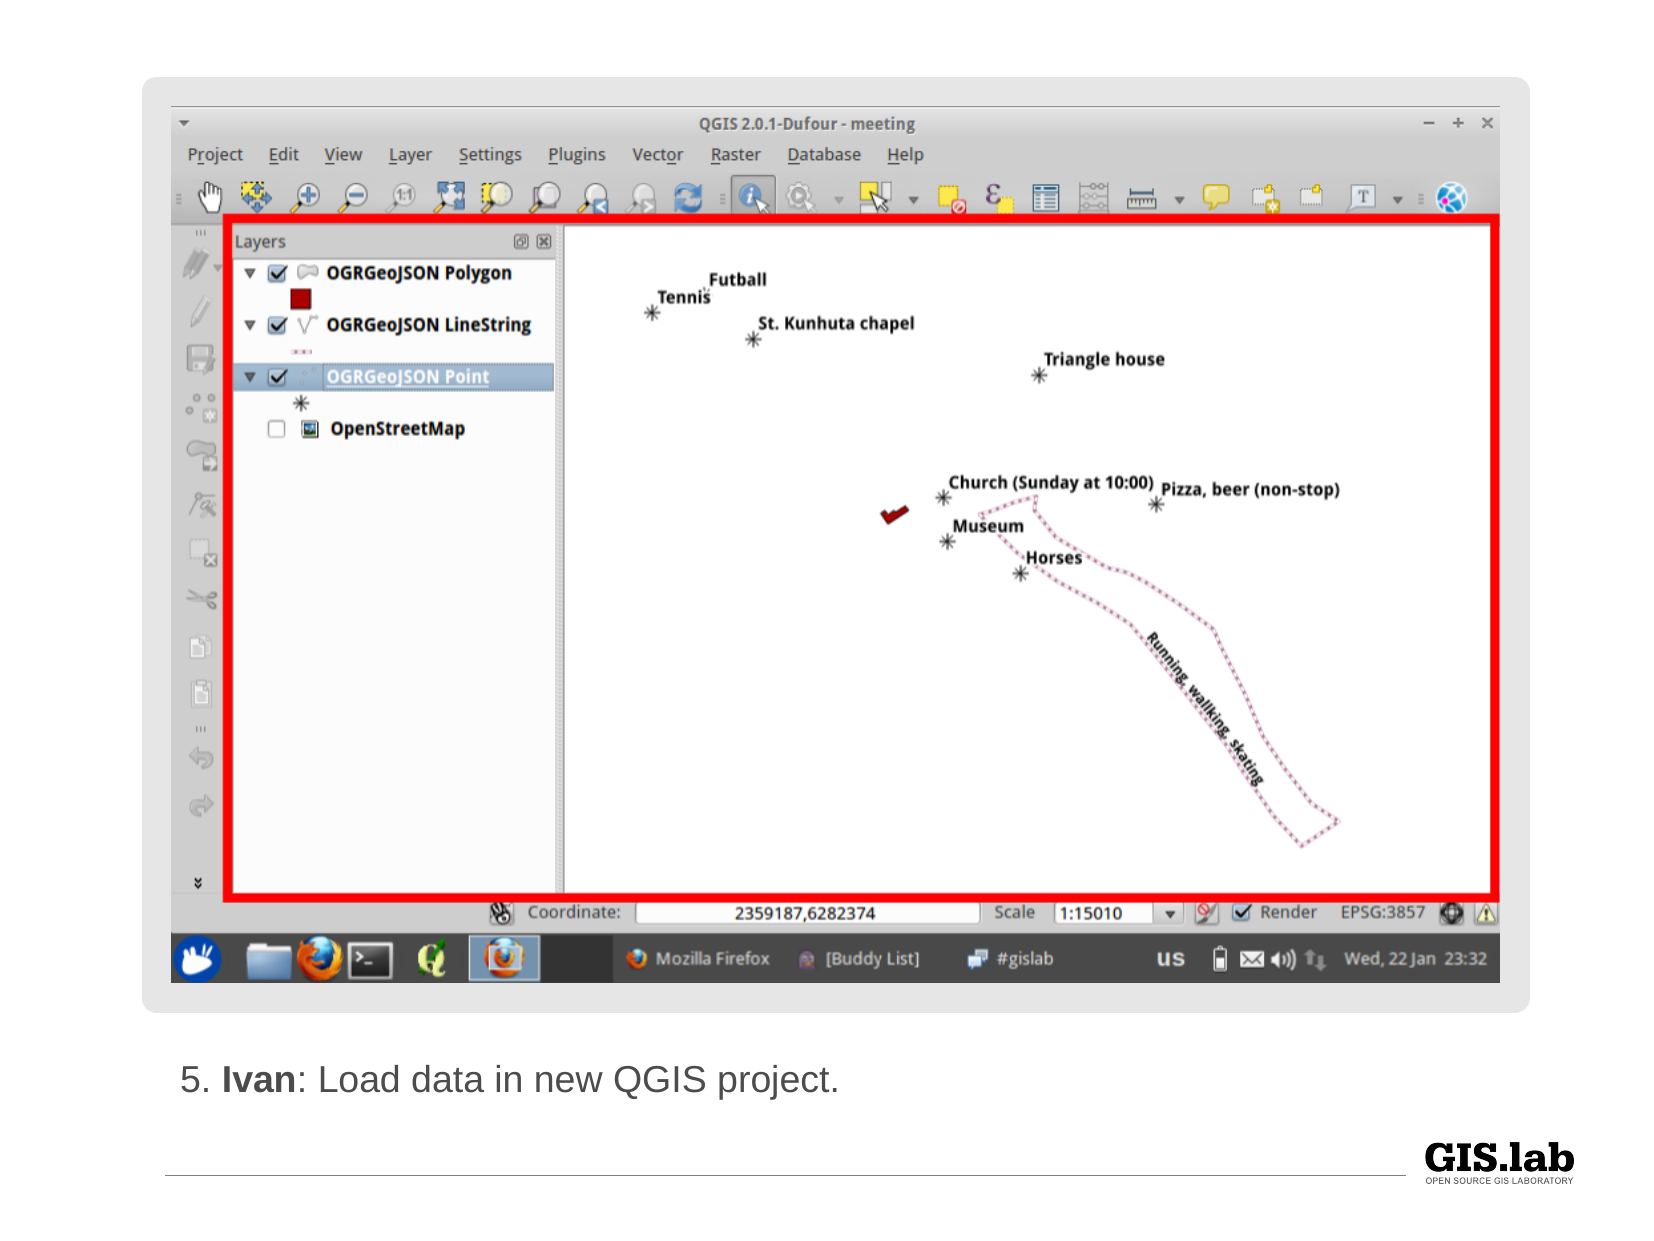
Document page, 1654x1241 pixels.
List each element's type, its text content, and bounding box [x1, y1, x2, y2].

picture [1423, 1139, 1576, 1188]
text_box 5. Ivan: Load data in new QGIS project. [165, 1051, 1524, 1109]
picture [171, 106, 1501, 984]
